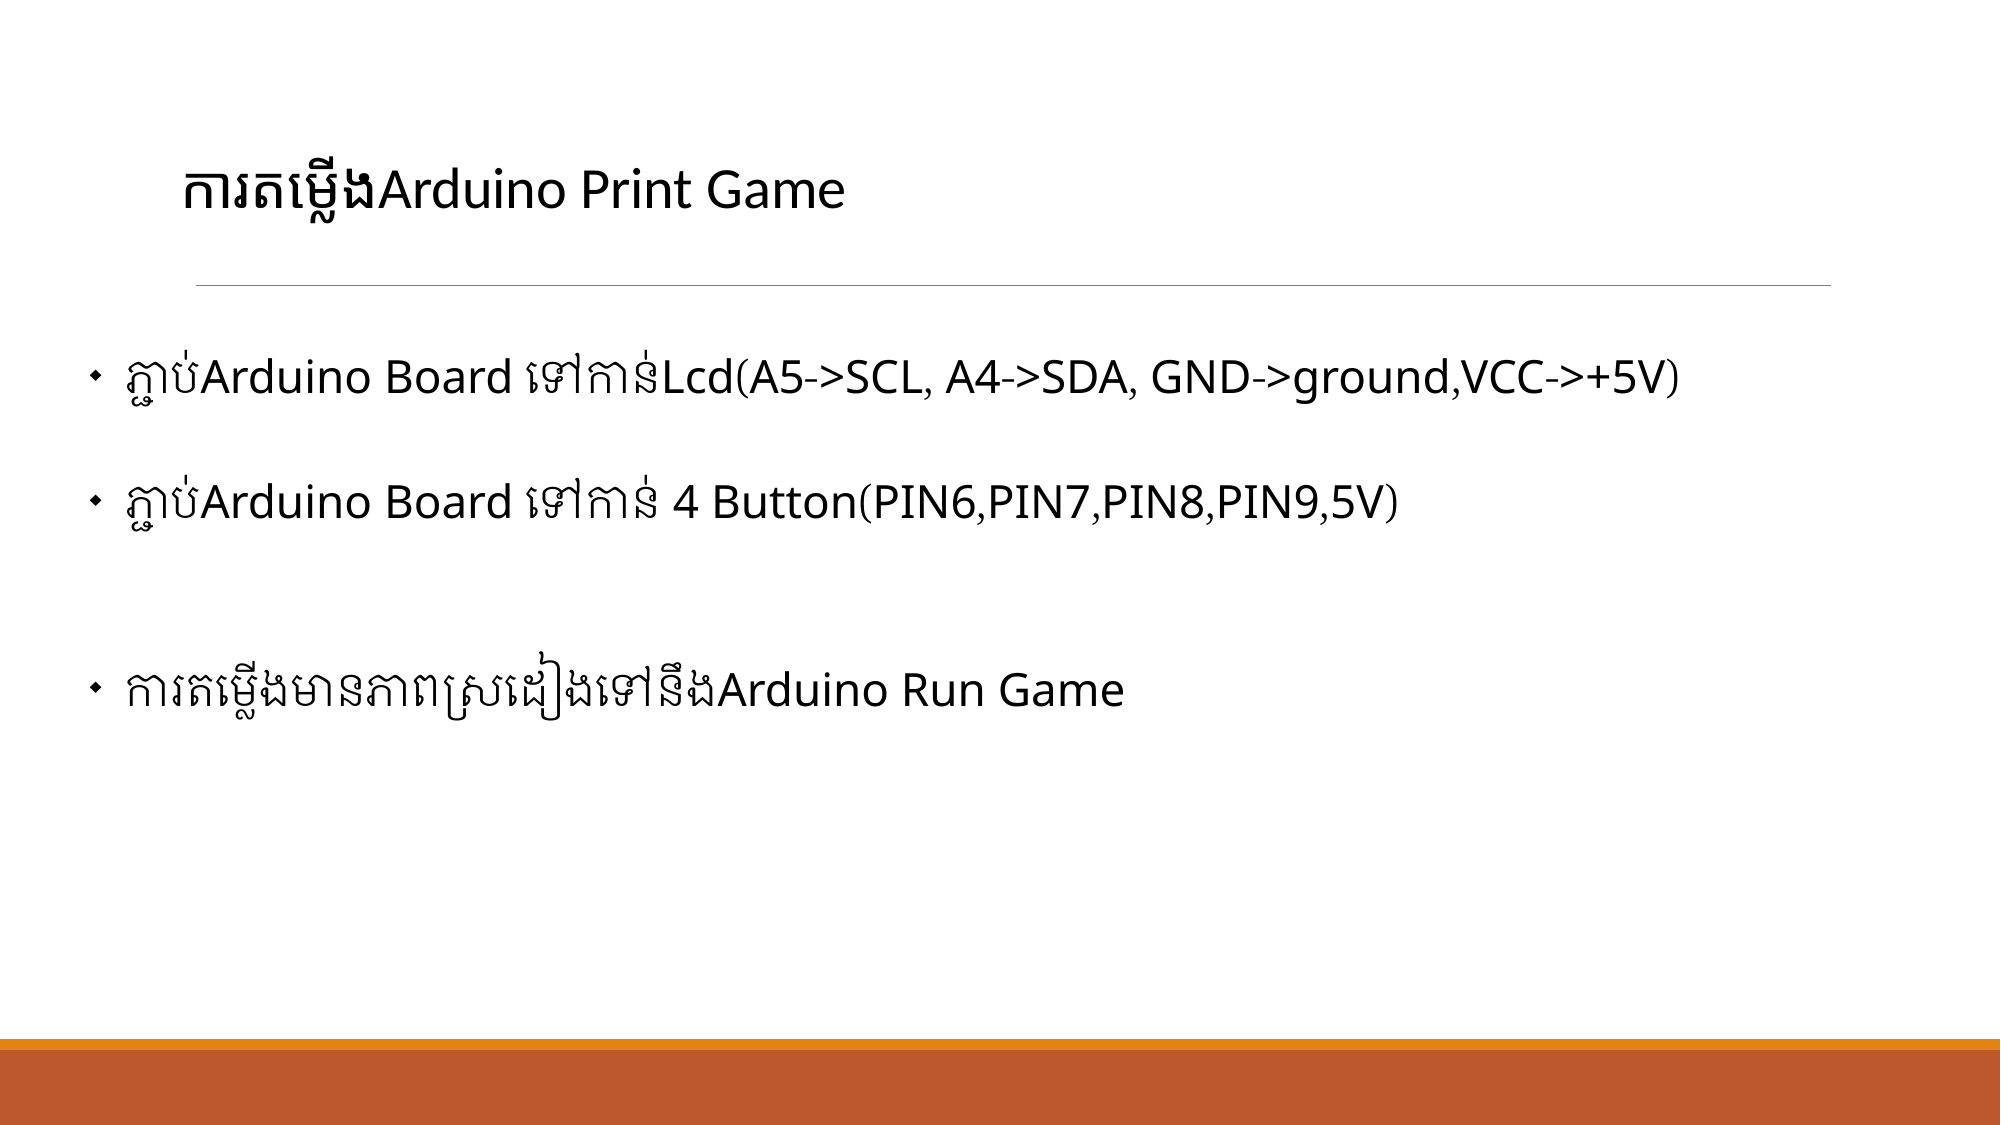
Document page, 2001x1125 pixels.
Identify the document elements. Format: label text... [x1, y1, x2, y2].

title ការតម្លើងArduino Print Game [180, 75, 1830, 313]
text_box ភ្ជាប់Arduino Board ទៅកាន់Lcd(A5->SCL, A4->SDA, GND->ground,VCC->+5V) ភ្ជាប់Arduino Board ទៅកាន់ 4 Button(PIN6,PIN7,PIN8,PIN9,5V) ការតម្លើងមានភាពស្រដៀងទៅនឹងArduino Run Game [75, 337, 1951, 1051]
